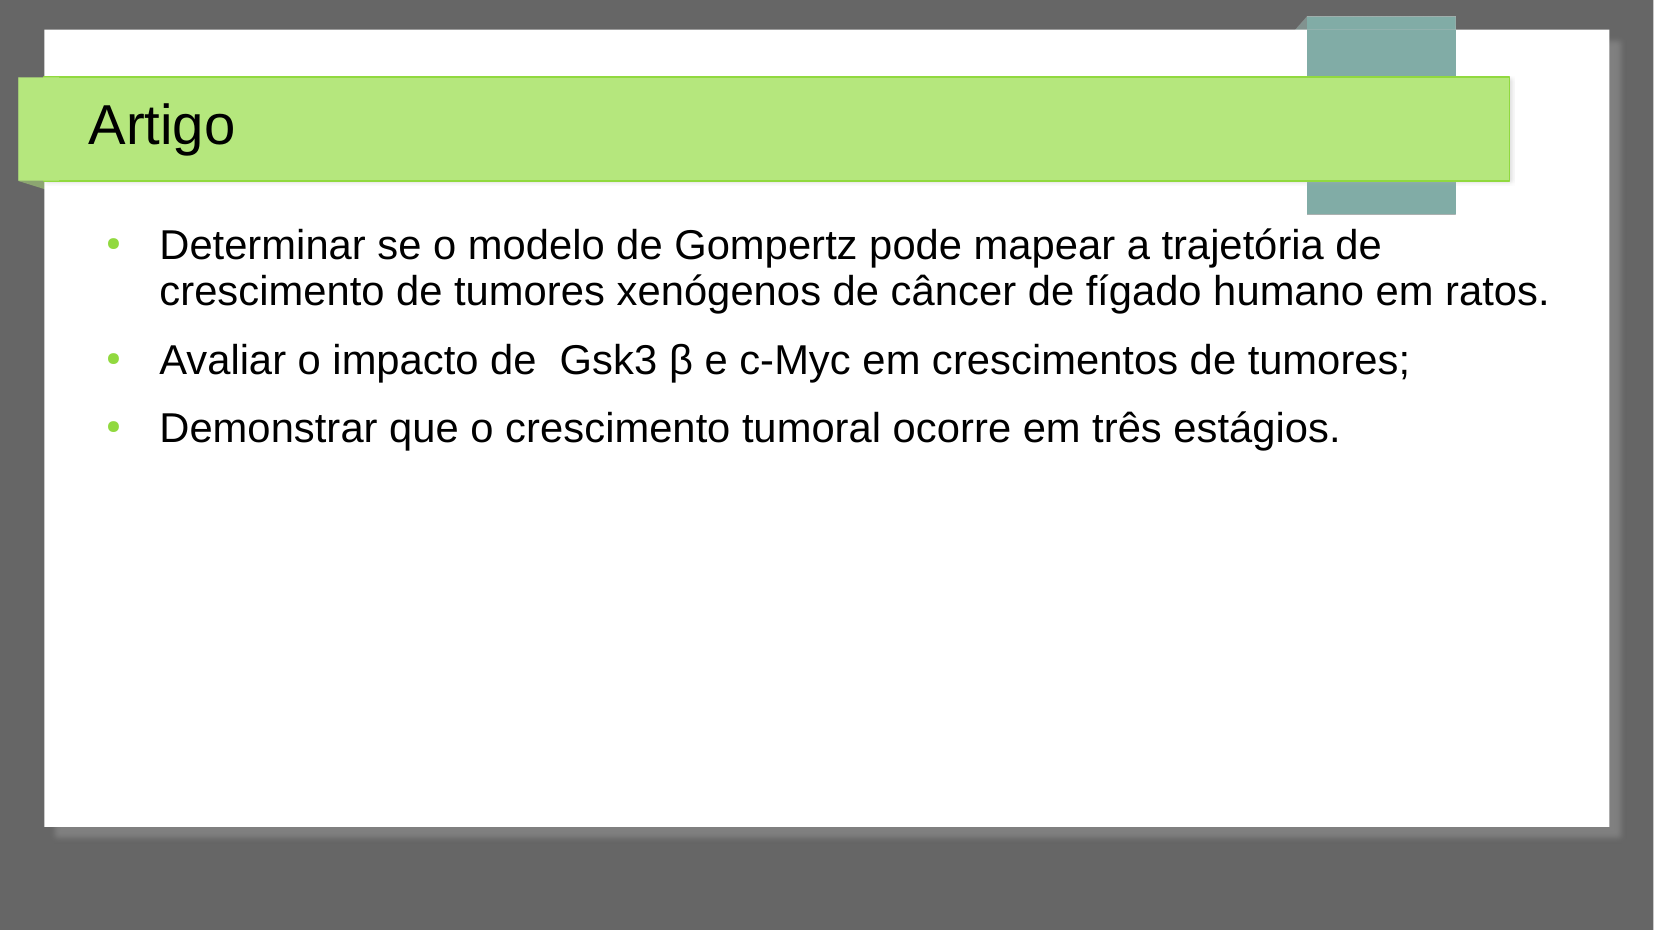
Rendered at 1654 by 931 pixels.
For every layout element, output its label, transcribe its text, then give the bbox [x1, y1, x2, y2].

list Determinar se o modelo de Gompertz pode mapear a trajetória de crescimento de tumores xenógenos de câncer de fígado humano em ratos. Avaliar o impacto de Gsk3 β e c-Myc em crescimentos de tumores; Demonstrar que o crescimento tumoral ocorre em três estágios. [88, 221, 1565, 813]
title Artigo [88, 73, 1506, 178]
